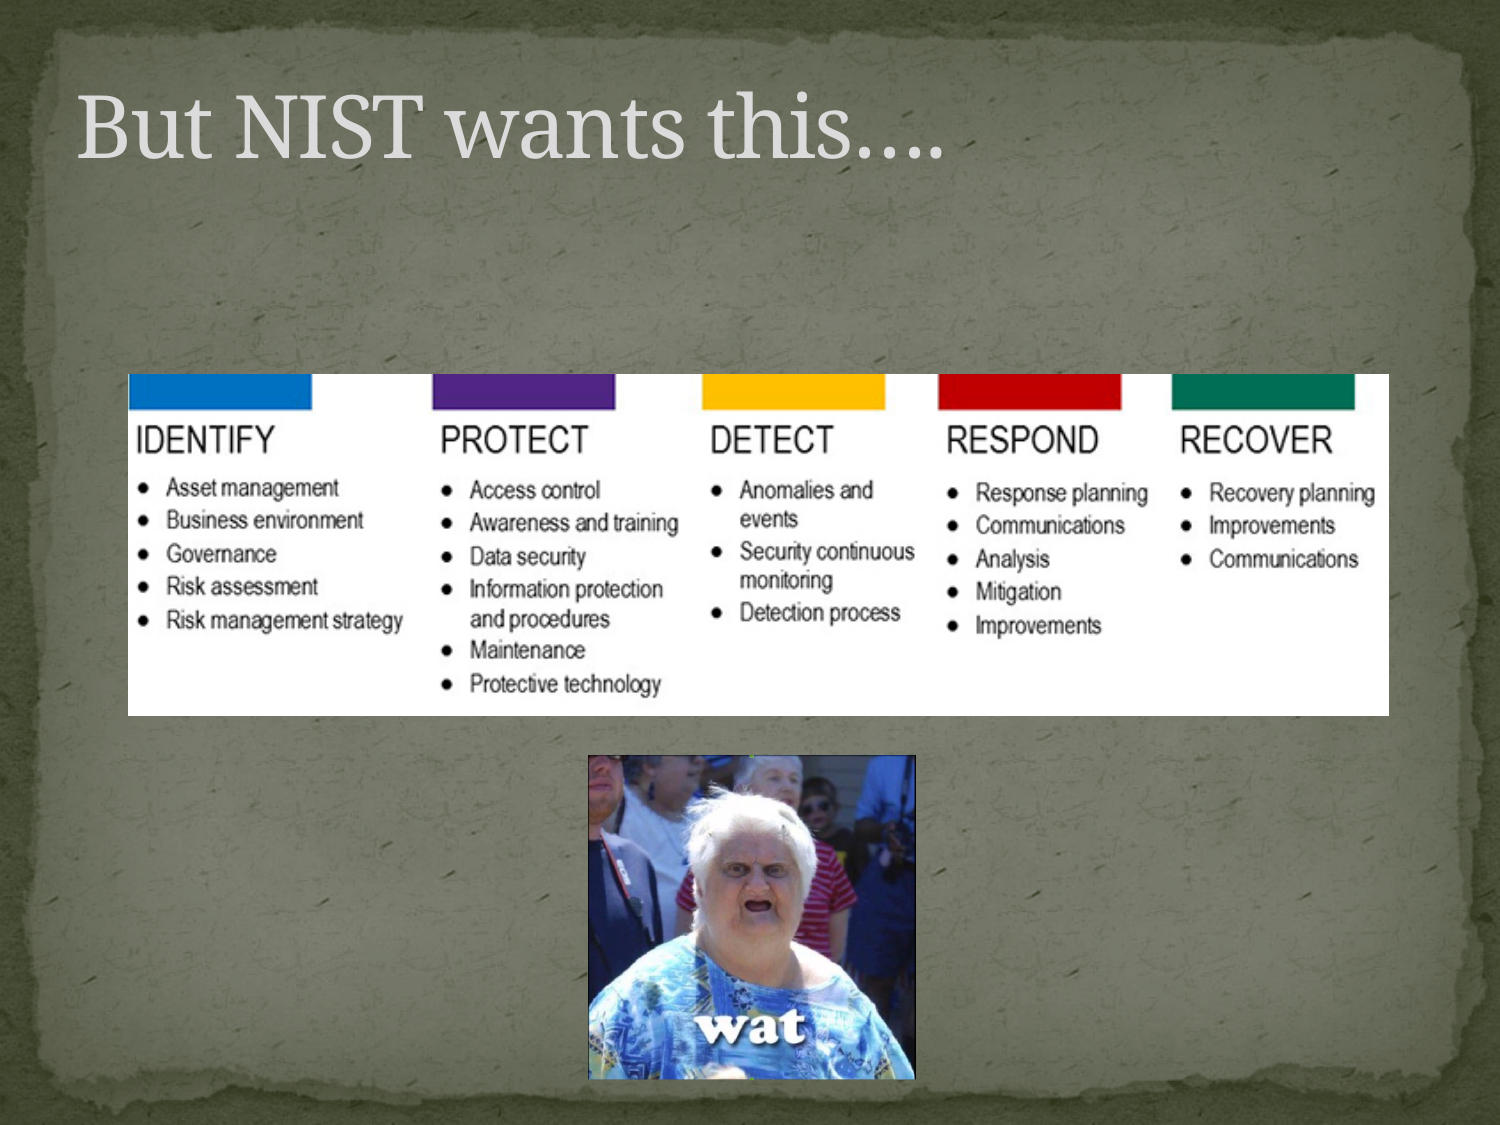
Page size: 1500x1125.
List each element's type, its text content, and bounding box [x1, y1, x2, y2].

title But NIST wants this…. [75, 24, 1425, 225]
picture [0, 0, 1500, 1125]
